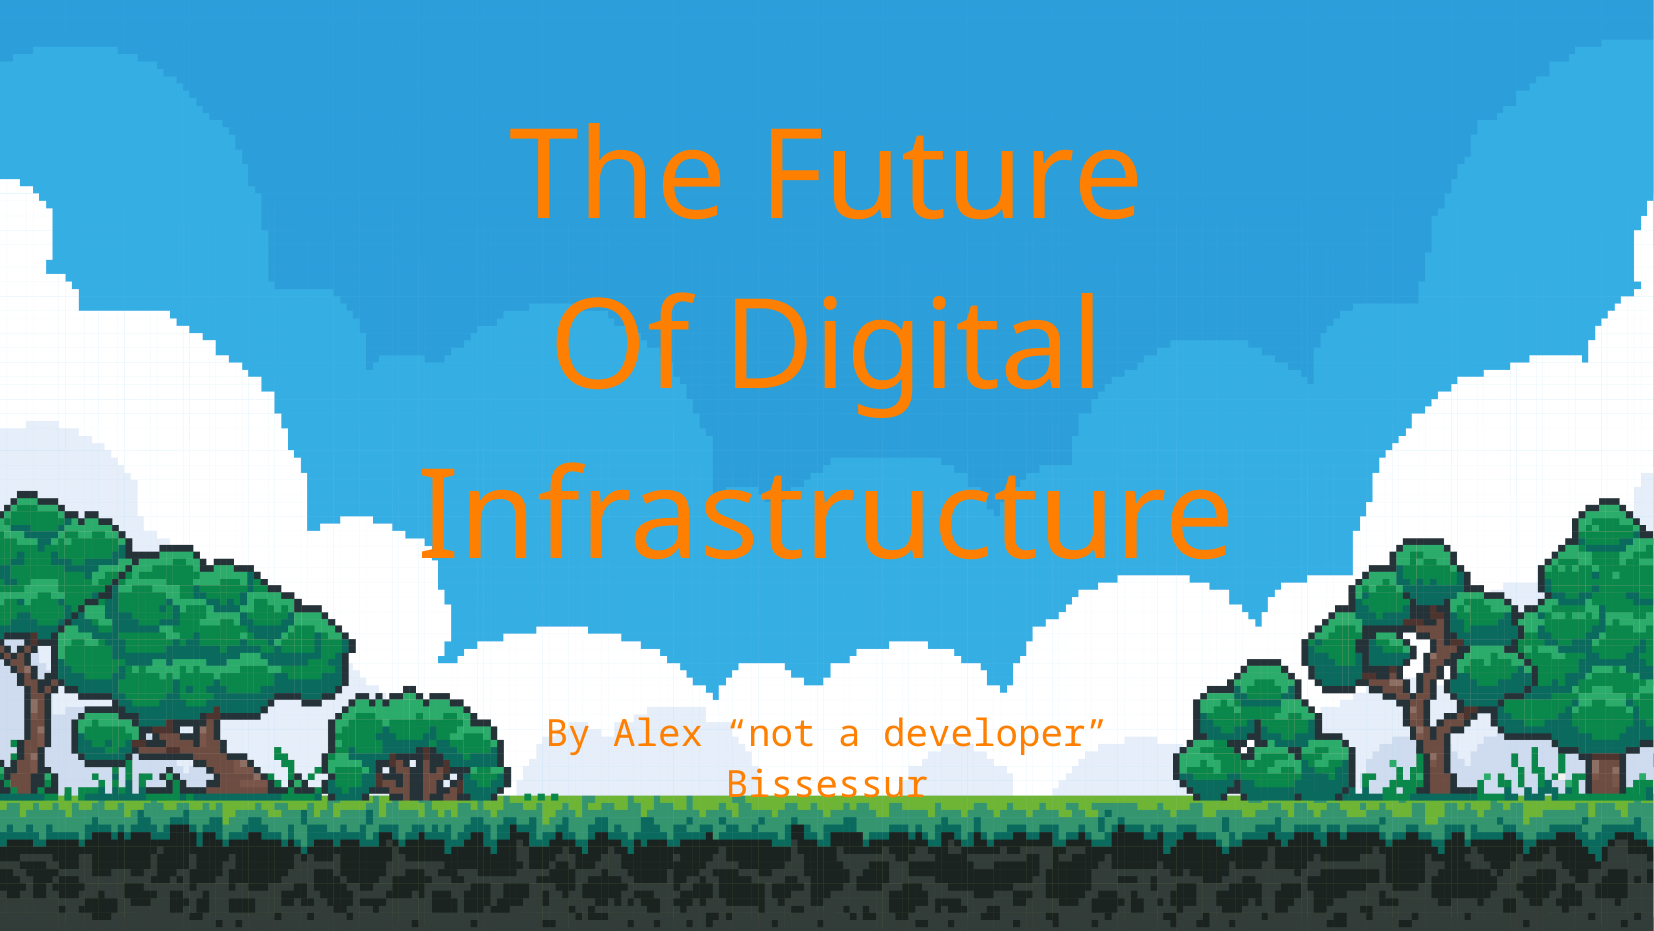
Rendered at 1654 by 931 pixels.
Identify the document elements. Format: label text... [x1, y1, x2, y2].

text_box The Future Of Digital Infrastructure [295, 76, 1359, 592]
text_box By Alex “not a developer” Bissessur [472, 699, 1182, 827]
picture [0, 0, 1654, 931]
